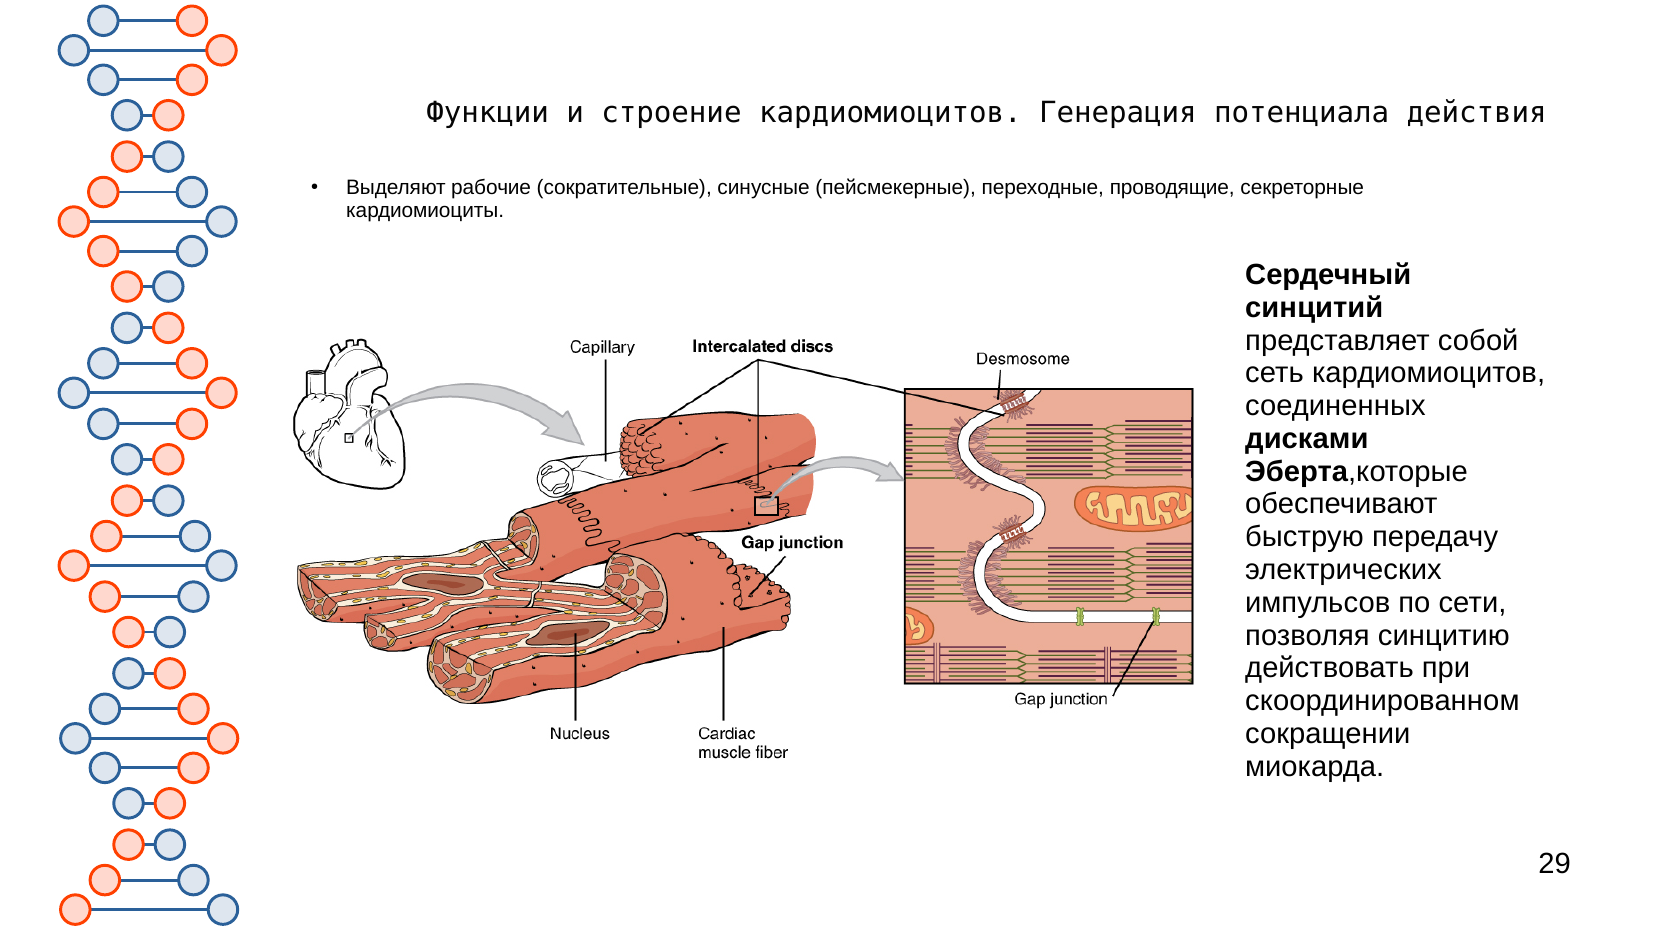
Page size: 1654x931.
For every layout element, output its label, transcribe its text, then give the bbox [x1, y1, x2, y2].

text_box Выделяют рабочие (сократительные), синусные (пейсмекерные), переходные, проводящие, секреторные кардиомиоциты. [296, 168, 1515, 207]
title Функции и строение кардиомиоцитов. Генерация потенциала действия [265, 35, 1595, 189]
text_box Сердечный синцитий представляет собой сеть кардиомиоцитов, соединенных дисками Эберта,которые обеспечивают быструю передачу электрических импульсов по сети, позволяя синцитию действовать при скоординированном сокращении миокарда. [1230, 250, 1567, 816]
picture [289, 337, 1195, 761]
